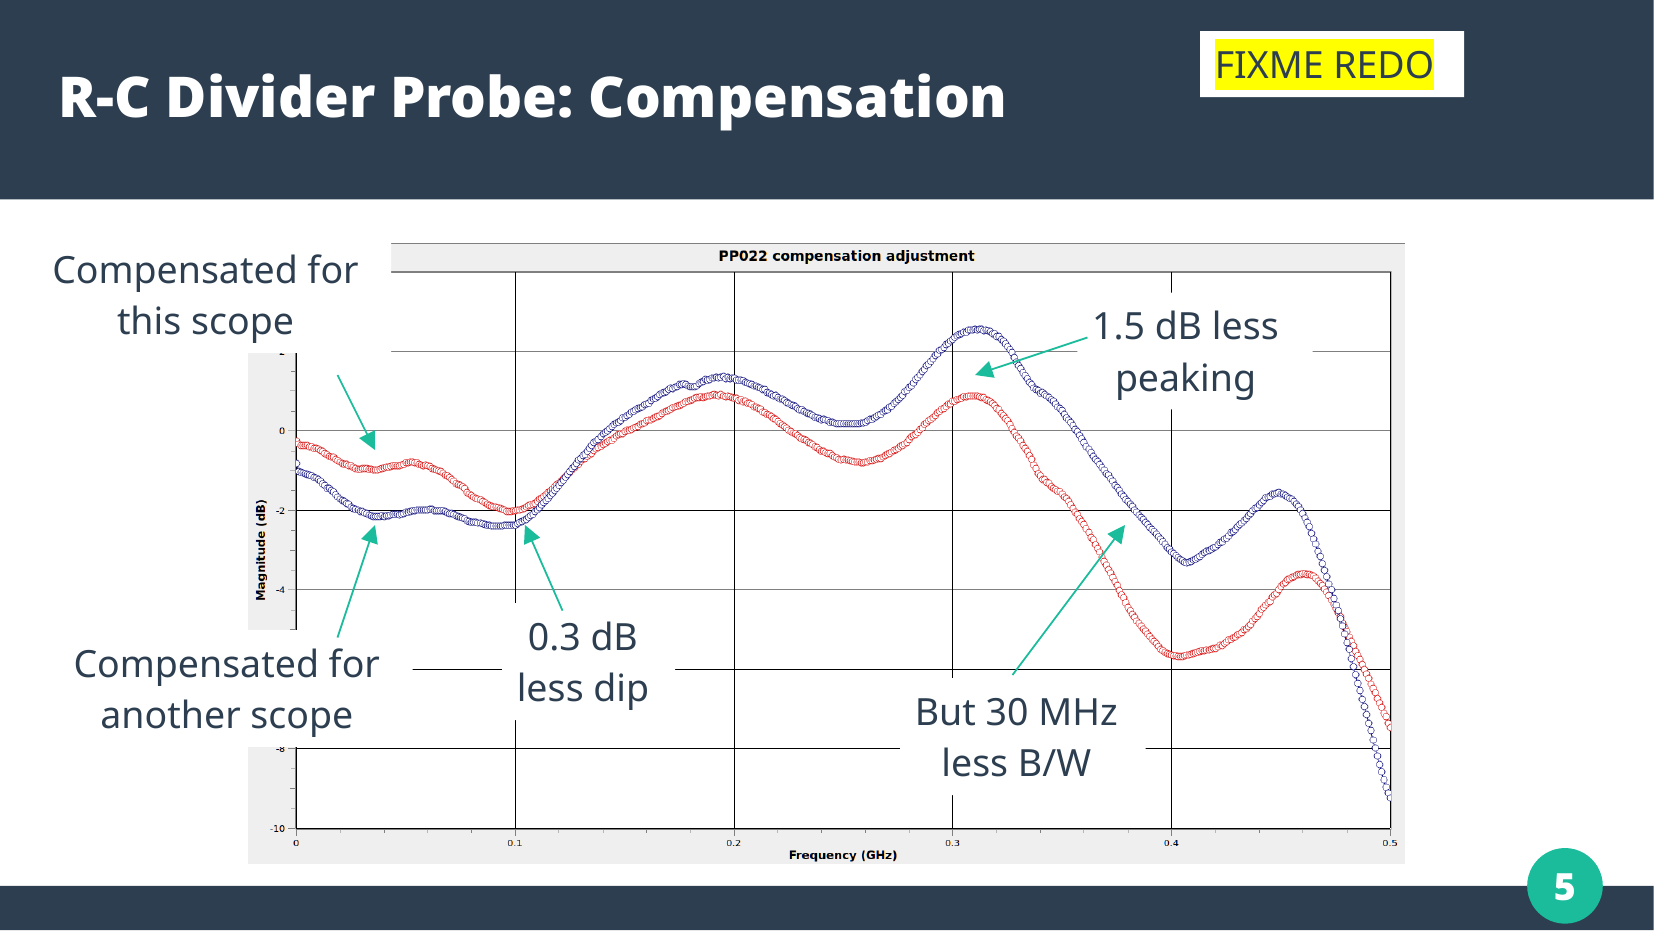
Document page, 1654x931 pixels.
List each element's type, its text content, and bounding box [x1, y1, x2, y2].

text_box Compensated for another scope [58, 637, 413, 740]
text_box 0.3 dB less dip [502, 610, 676, 713]
text_box 1.5 dB less peaking [1077, 300, 1313, 402]
picture [248, 243, 1405, 864]
text_box But 30 MHz less B/W [900, 685, 1146, 788]
text_box FIXME REDO [1200, 34, 1465, 94]
title R-C Divider Probe: Compensation [59, 37, 1595, 155]
text_box Compensated for this scope [37, 243, 392, 346]
